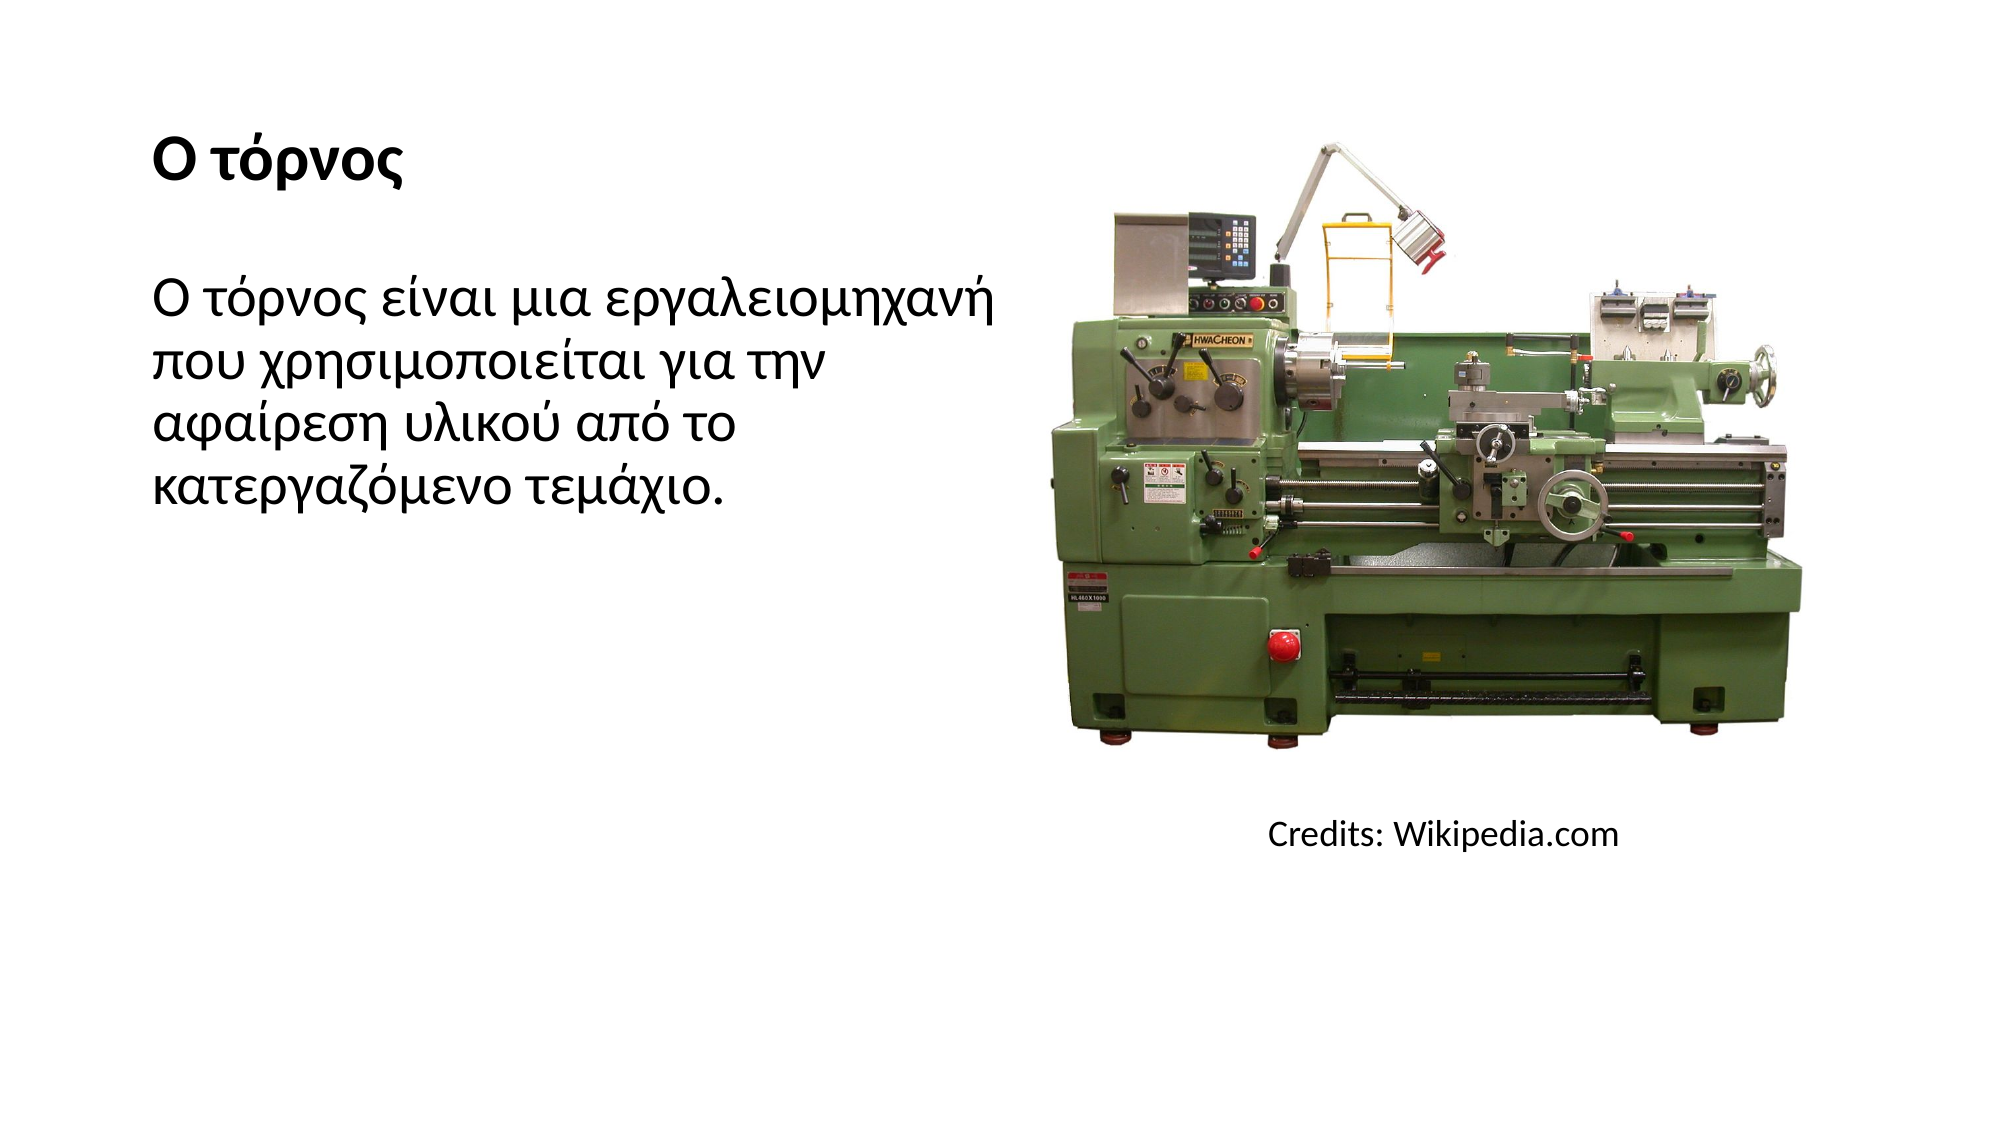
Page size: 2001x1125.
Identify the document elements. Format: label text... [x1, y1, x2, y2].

picture [1035, 140, 1827, 752]
title Ο τόρνος [137, 59, 1863, 259]
text_box Credits: Wikipedia.com [1253, 801, 1660, 863]
list Ο τόρνος είναι μια εργαλειομηχανή που χρησιμοποιείται για την αφαίρεση υλικού από το κατεργαζόμενο τεμάχιο. [137, 258, 1035, 580]
